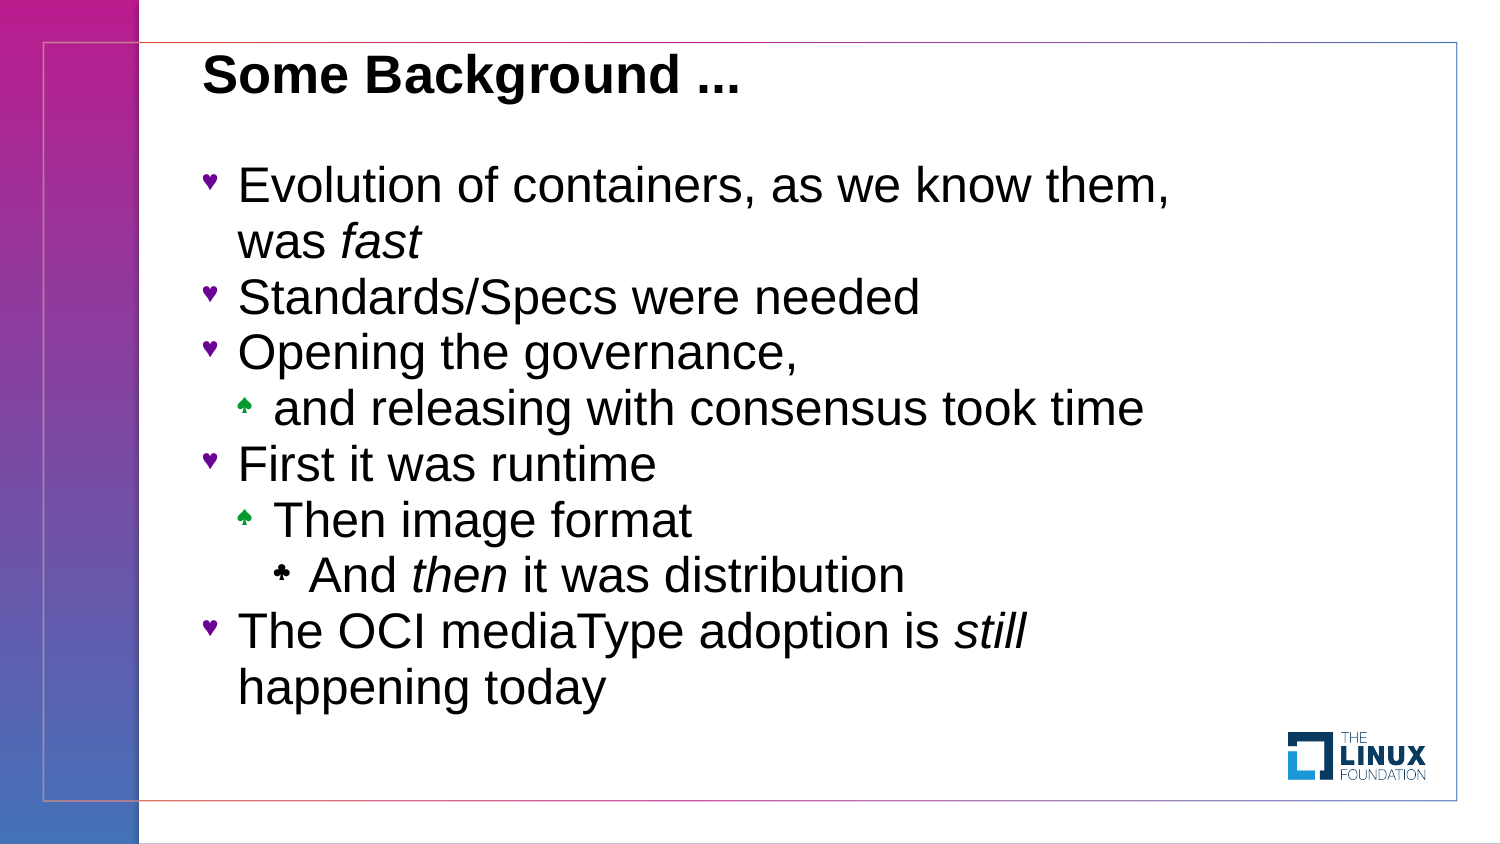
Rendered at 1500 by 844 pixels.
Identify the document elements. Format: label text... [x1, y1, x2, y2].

picture [0, 0, 1500, 844]
text_box Evolution of containers, as we know them, was fast Standards/Specs were needed Opening the governance, and releasing with consensus took time First it was runtime Then image format And then it was distribution The OCI mediaType adoption is still happening today [187, 150, 1238, 723]
text_box Some Background ... [187, 37, 1201, 113]
